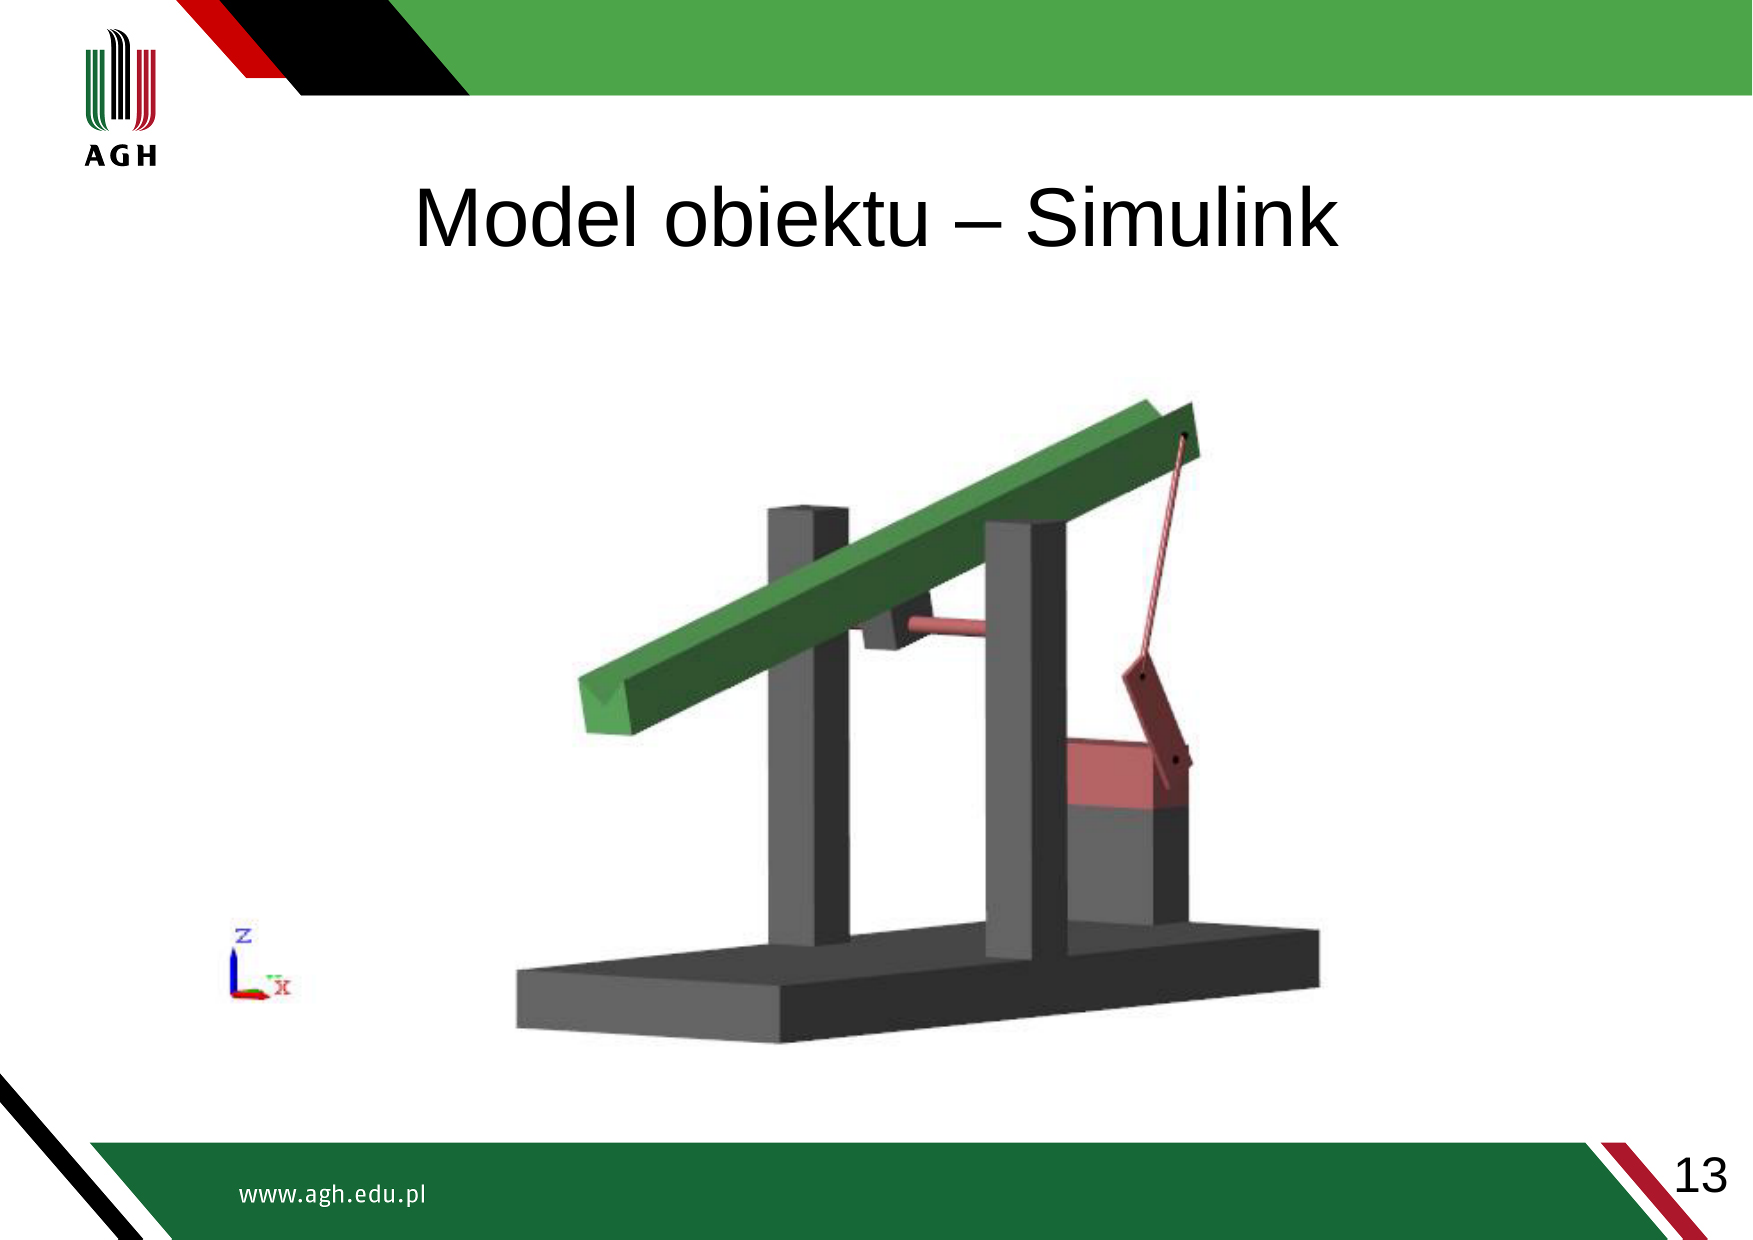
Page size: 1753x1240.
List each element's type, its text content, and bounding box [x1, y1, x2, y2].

title Model obiektu – Simulink [131, 105, 1622, 323]
picture [0, 0, 1753, 1240]
text_box [144, 376, 1609, 1085]
